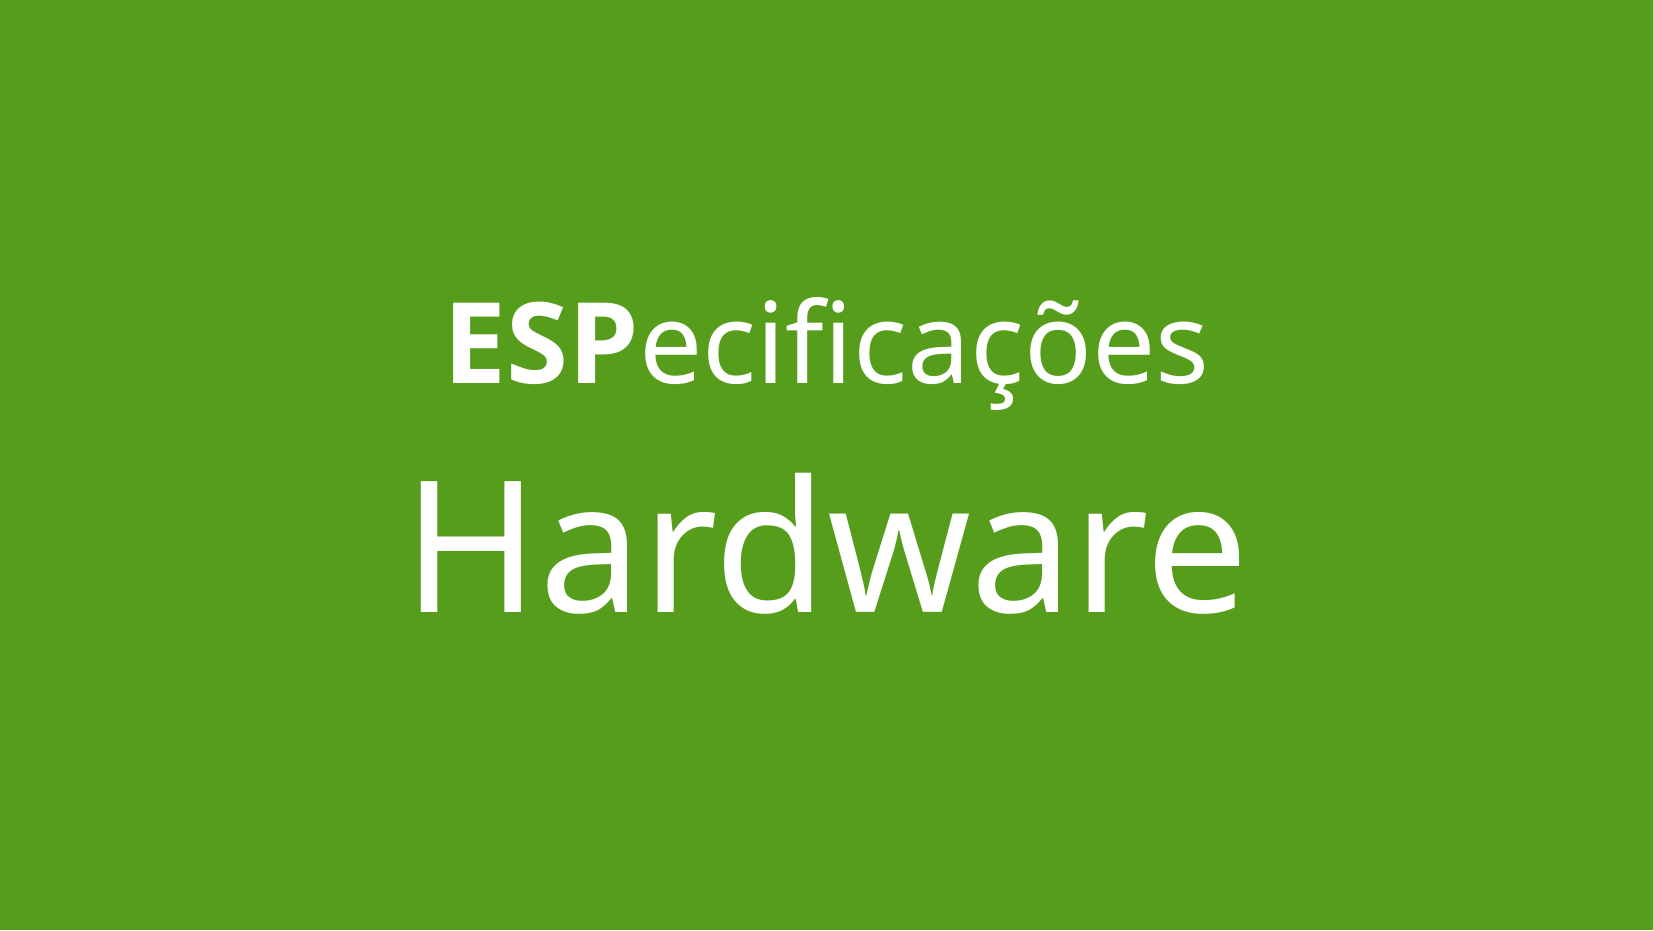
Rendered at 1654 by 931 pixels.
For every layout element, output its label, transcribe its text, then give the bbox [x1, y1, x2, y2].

title ESPecificações Hardware [82, 316, 1571, 613]
